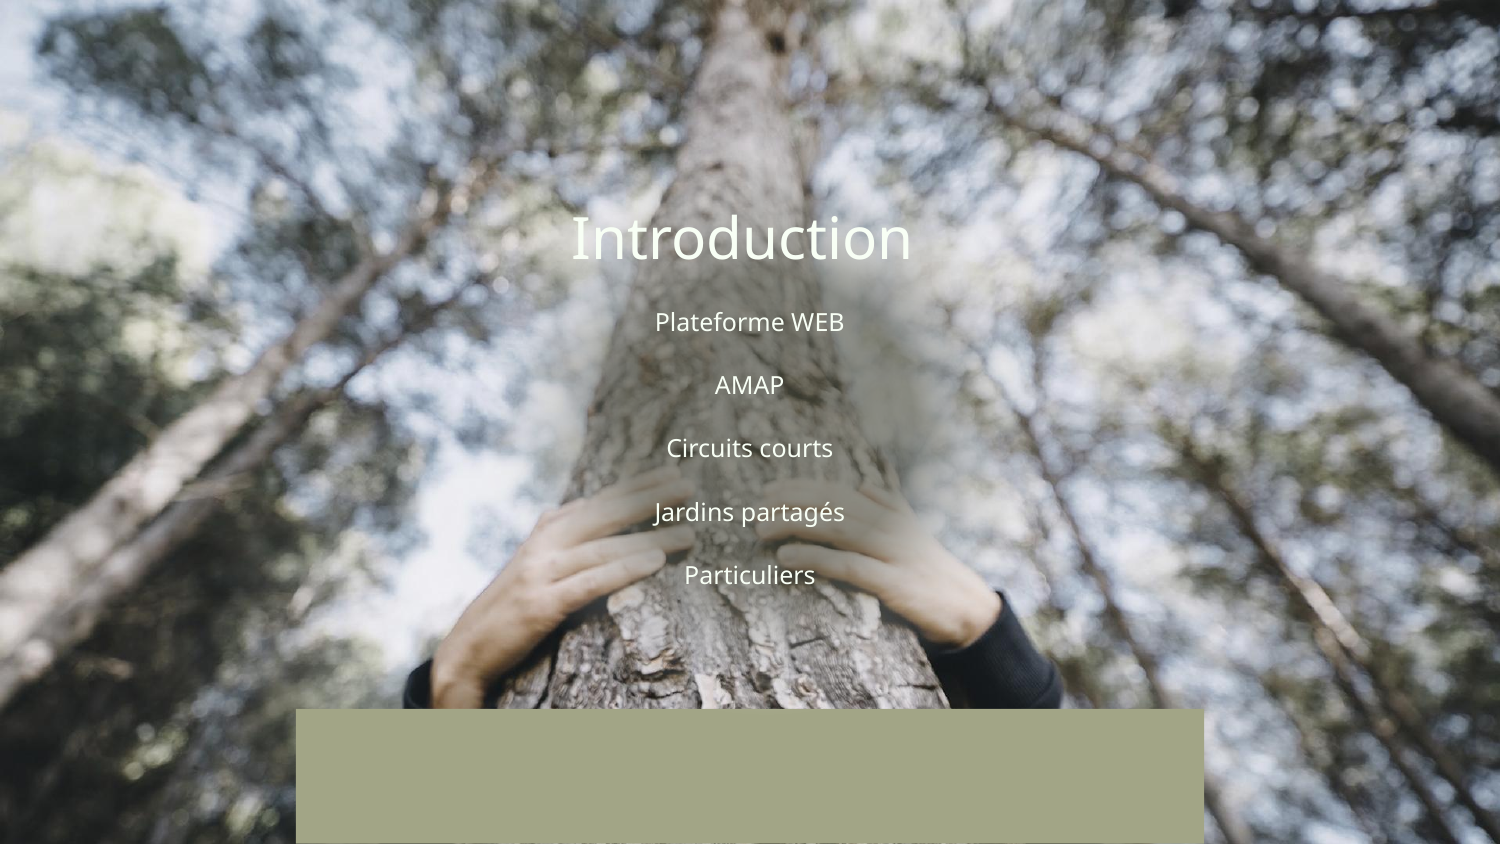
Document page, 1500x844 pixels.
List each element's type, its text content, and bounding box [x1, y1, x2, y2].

text_box [305, 61, 1228, 785]
subtitle Plateforme WEB AMAP Circuits courts Jardins partagés Particuliers [596, 291, 904, 447]
picture [0, 0, 1500, 844]
title Introduction [555, 121, 931, 272]
